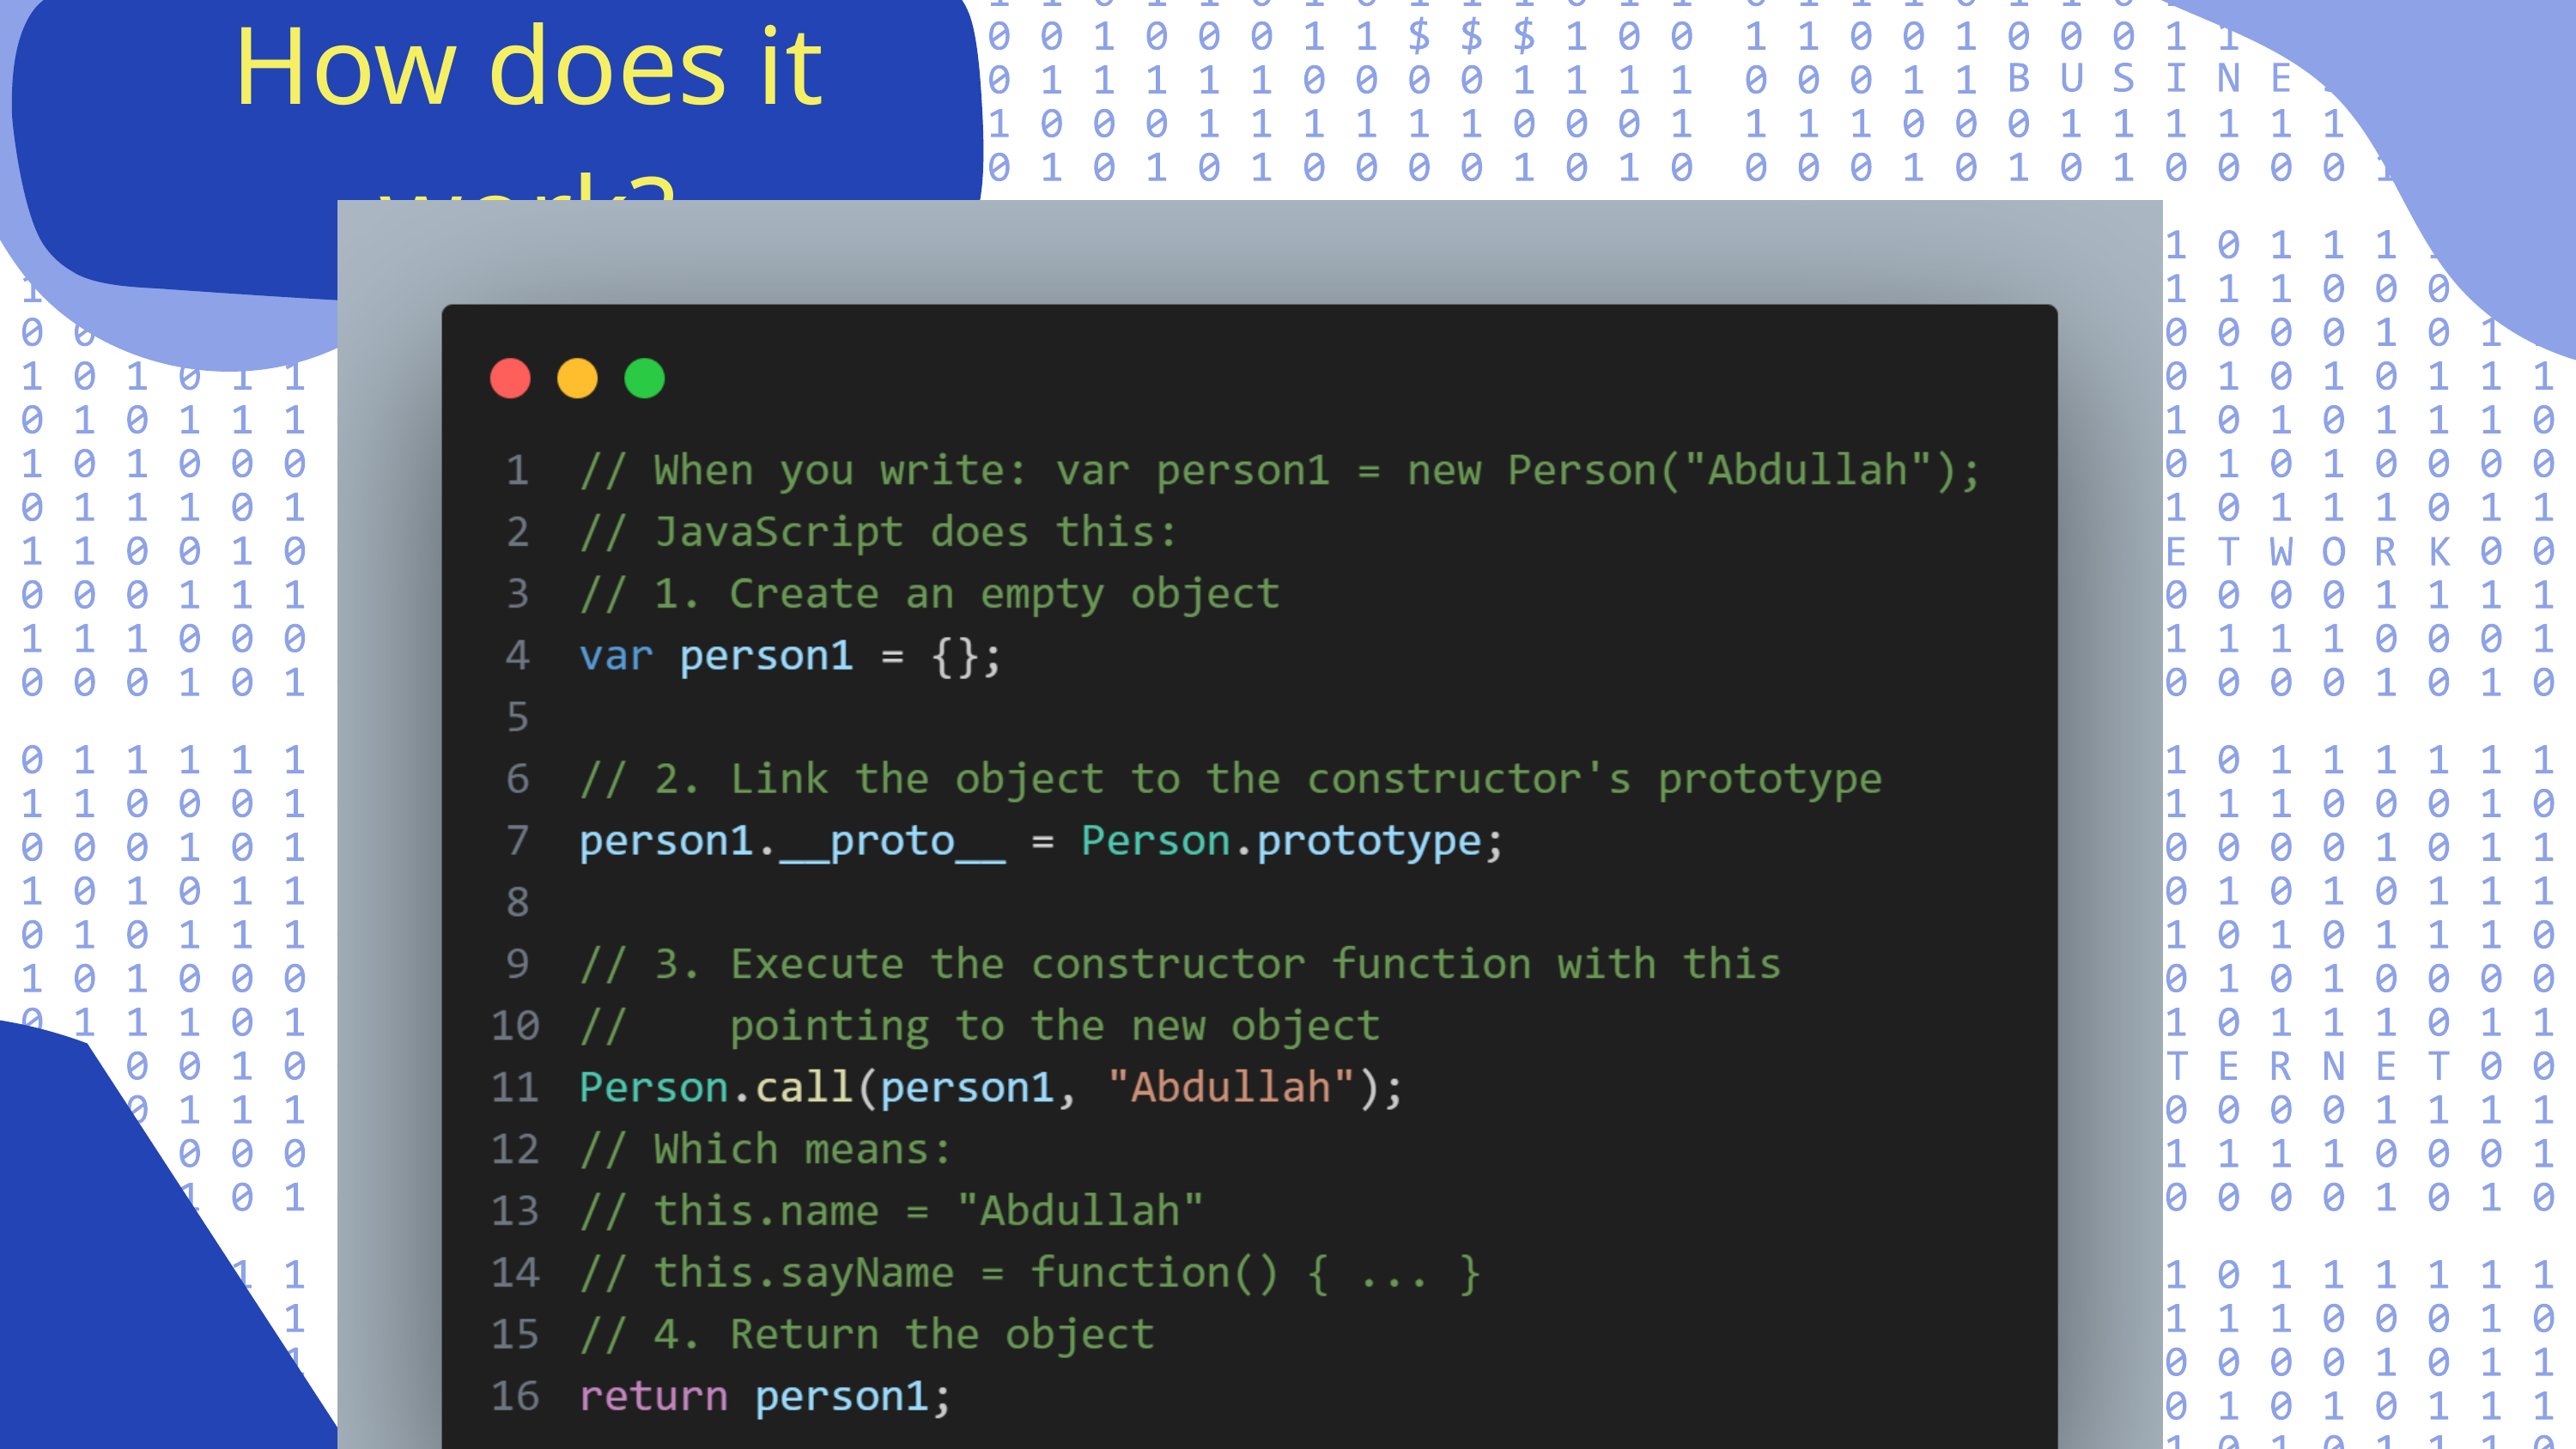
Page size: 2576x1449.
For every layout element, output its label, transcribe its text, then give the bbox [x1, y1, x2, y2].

text_box [944, 0, 2576, 1449]
text_box How does it work? [112, 0, 944, 273]
picture [337, 200, 2163, 1449]
text_box [0, 0, 337, 1449]
